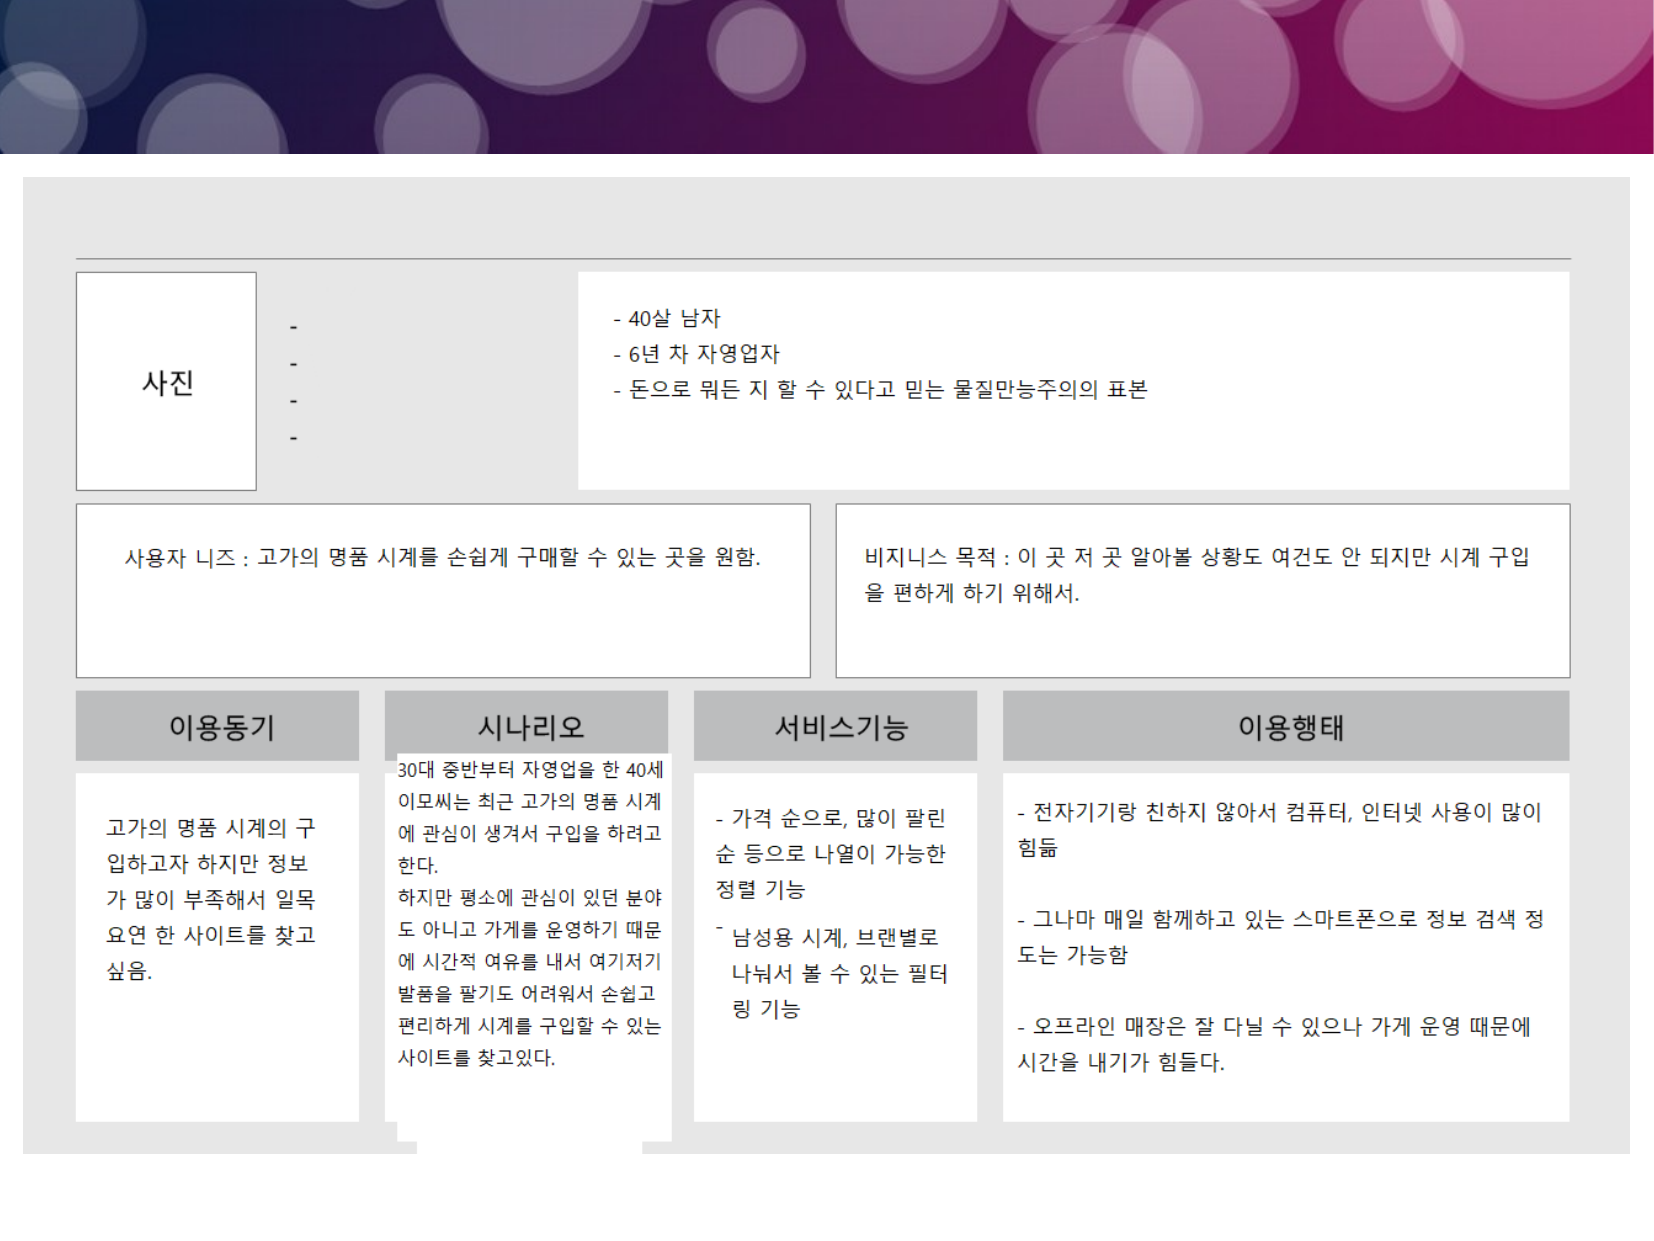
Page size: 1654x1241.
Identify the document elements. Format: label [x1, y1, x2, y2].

picture [23, 177, 1630, 1154]
picture [0, 0, 1654, 154]
